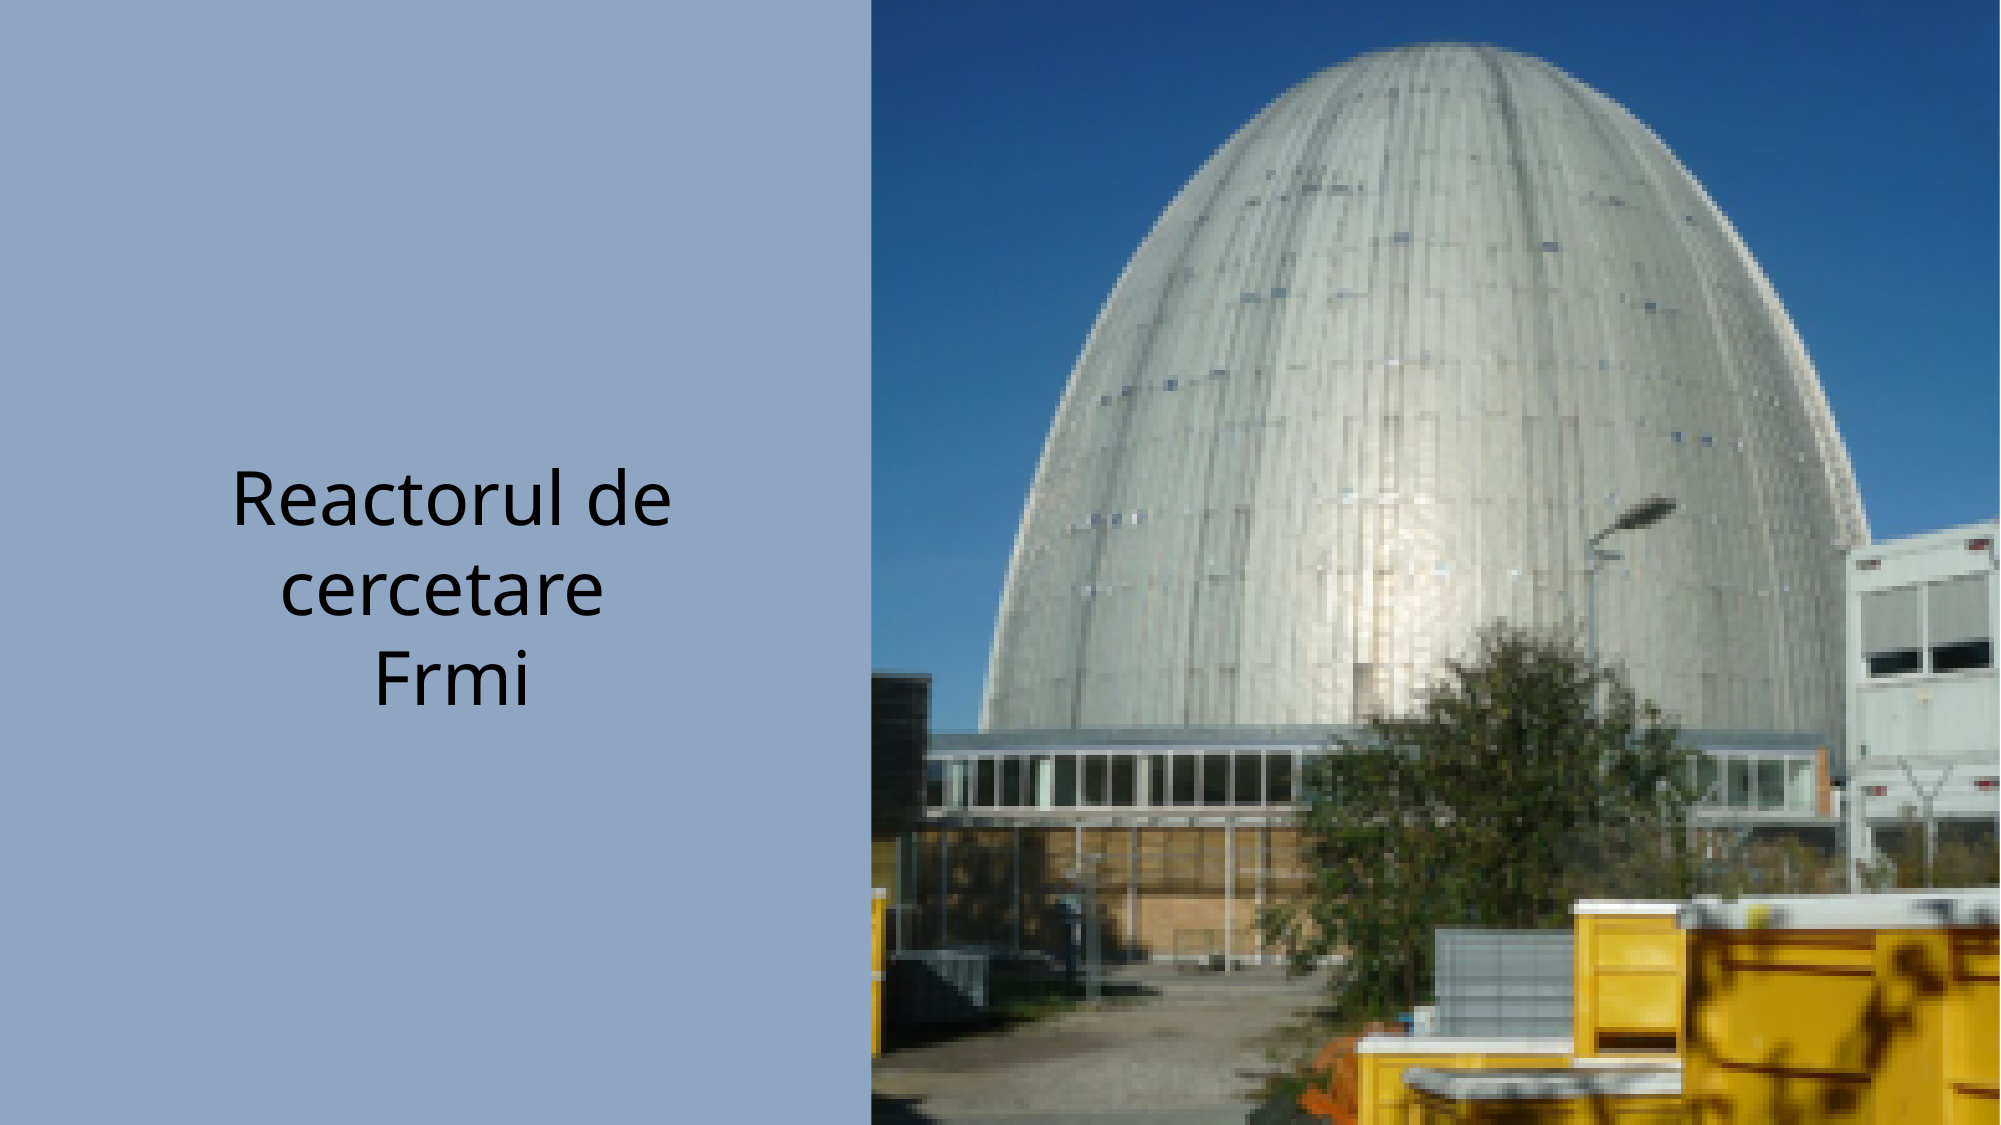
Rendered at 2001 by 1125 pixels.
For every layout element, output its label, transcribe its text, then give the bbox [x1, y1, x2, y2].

title Reactorul de cercetare Frmi [146, 142, 759, 728]
text_box [0, 0, 871, 1125]
picture [871, 0, 2000, 1125]
